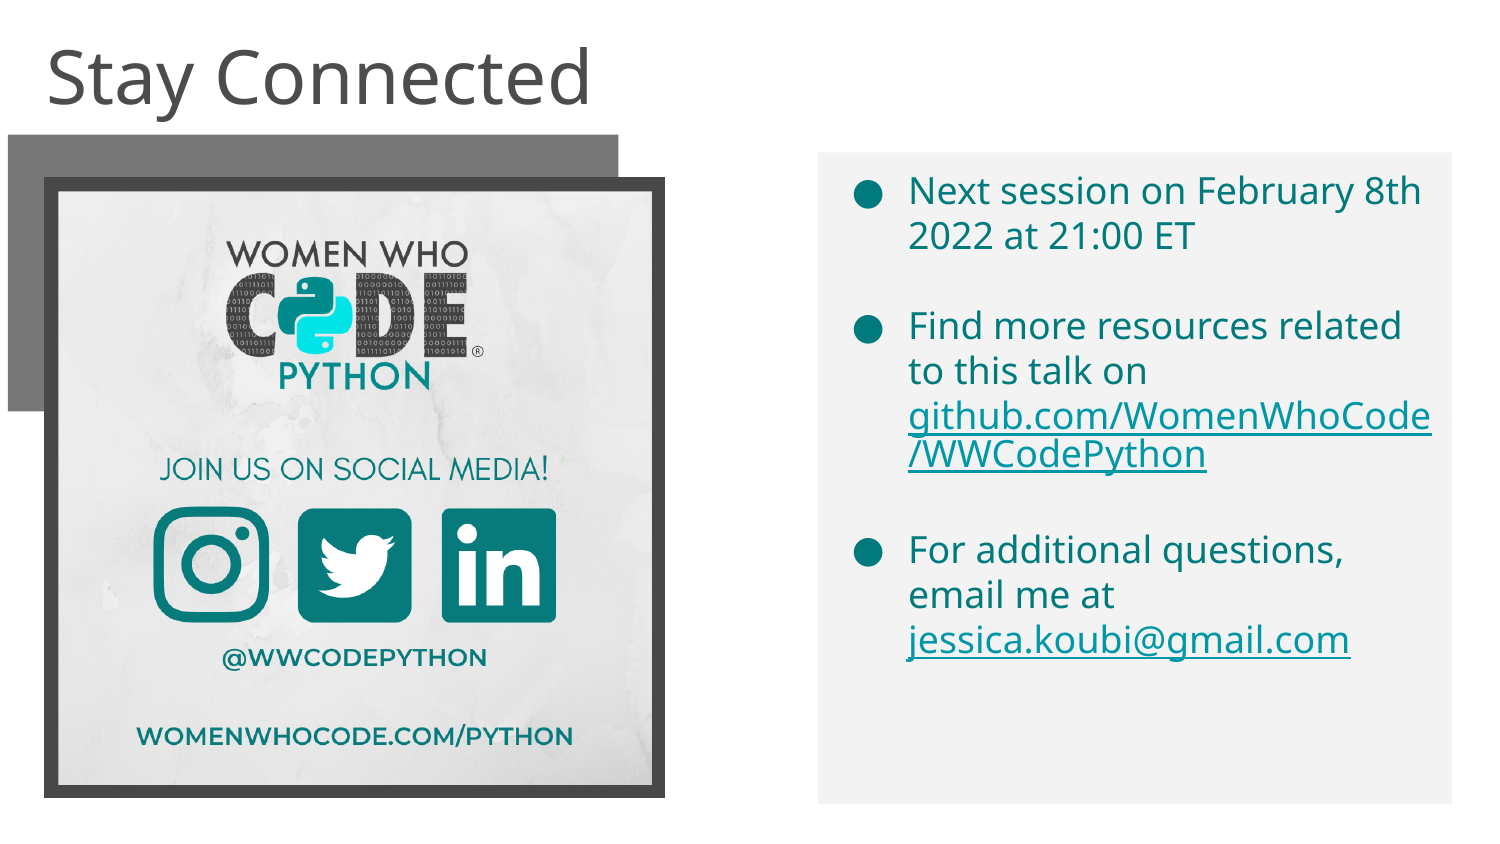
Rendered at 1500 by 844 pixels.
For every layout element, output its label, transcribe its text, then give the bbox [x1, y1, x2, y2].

picture [44, 177, 665, 798]
text_box [7, 134, 619, 412]
text_box Next session on February 8th 2022 at 21:00 ET Find more resources related to this talk on github.com/WomenWhoCode/WWCodePython For additional questions, email me at jessica.koubi@gmail.com [818, 152, 1452, 804]
title Stay Connected [31, 9, 1500, 135]
